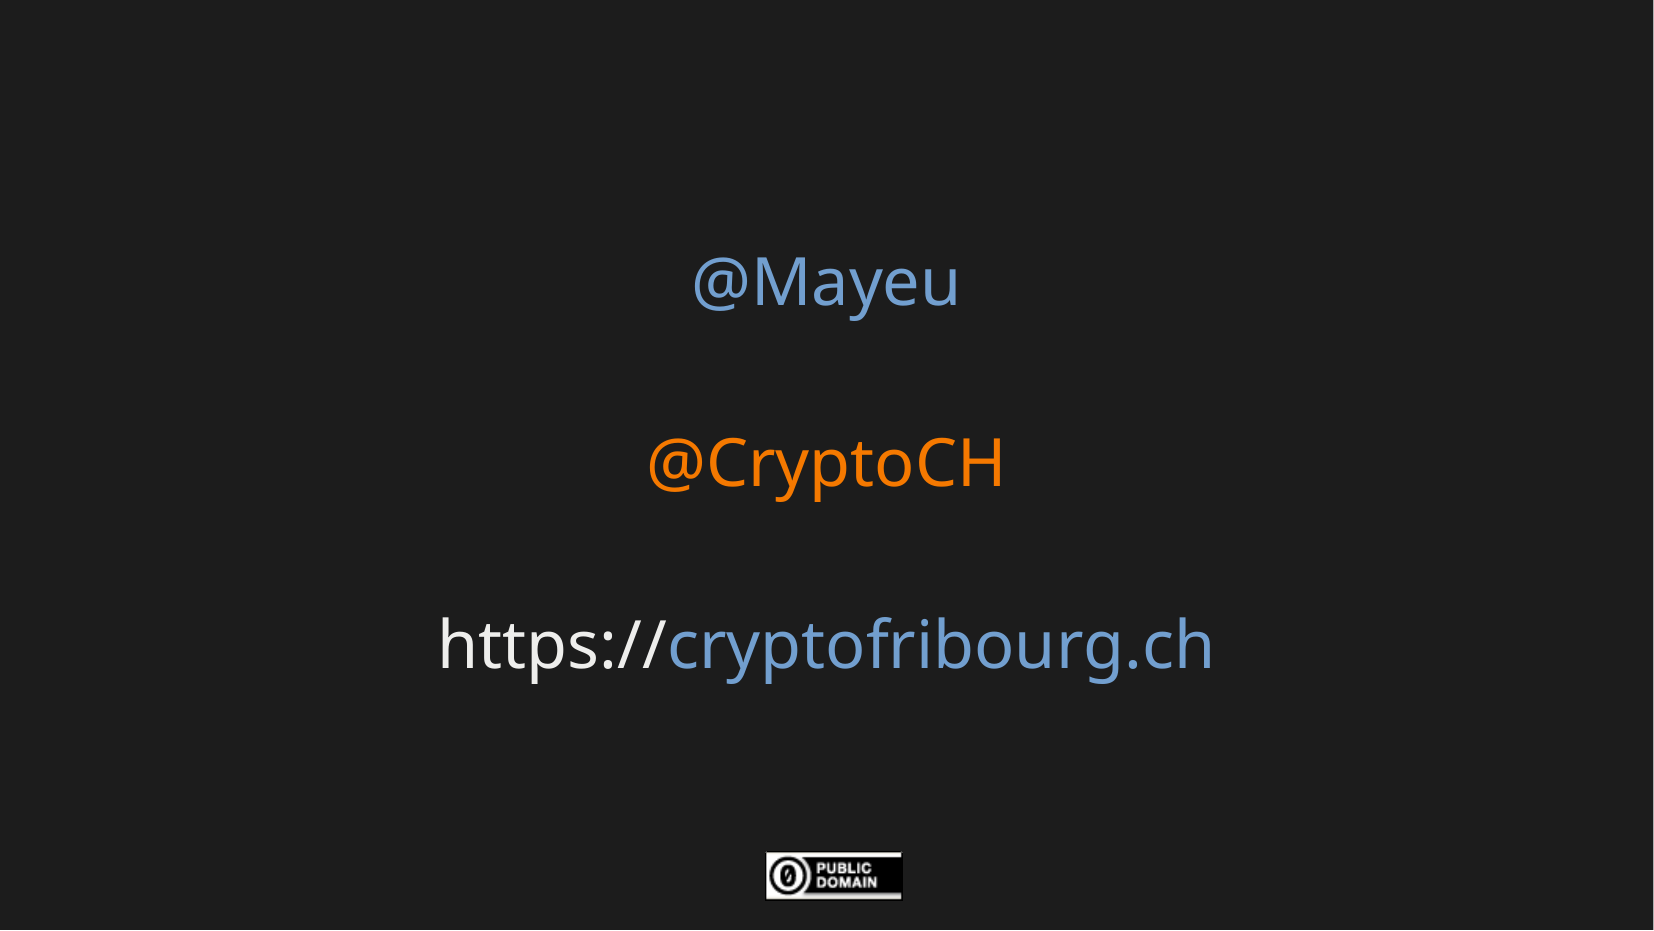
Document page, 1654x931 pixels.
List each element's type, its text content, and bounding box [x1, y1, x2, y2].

subtitle @Mayeu @CryptoCH https://cryptofribourg.ch [82, 36, 1571, 886]
picture [765, 851, 903, 901]
